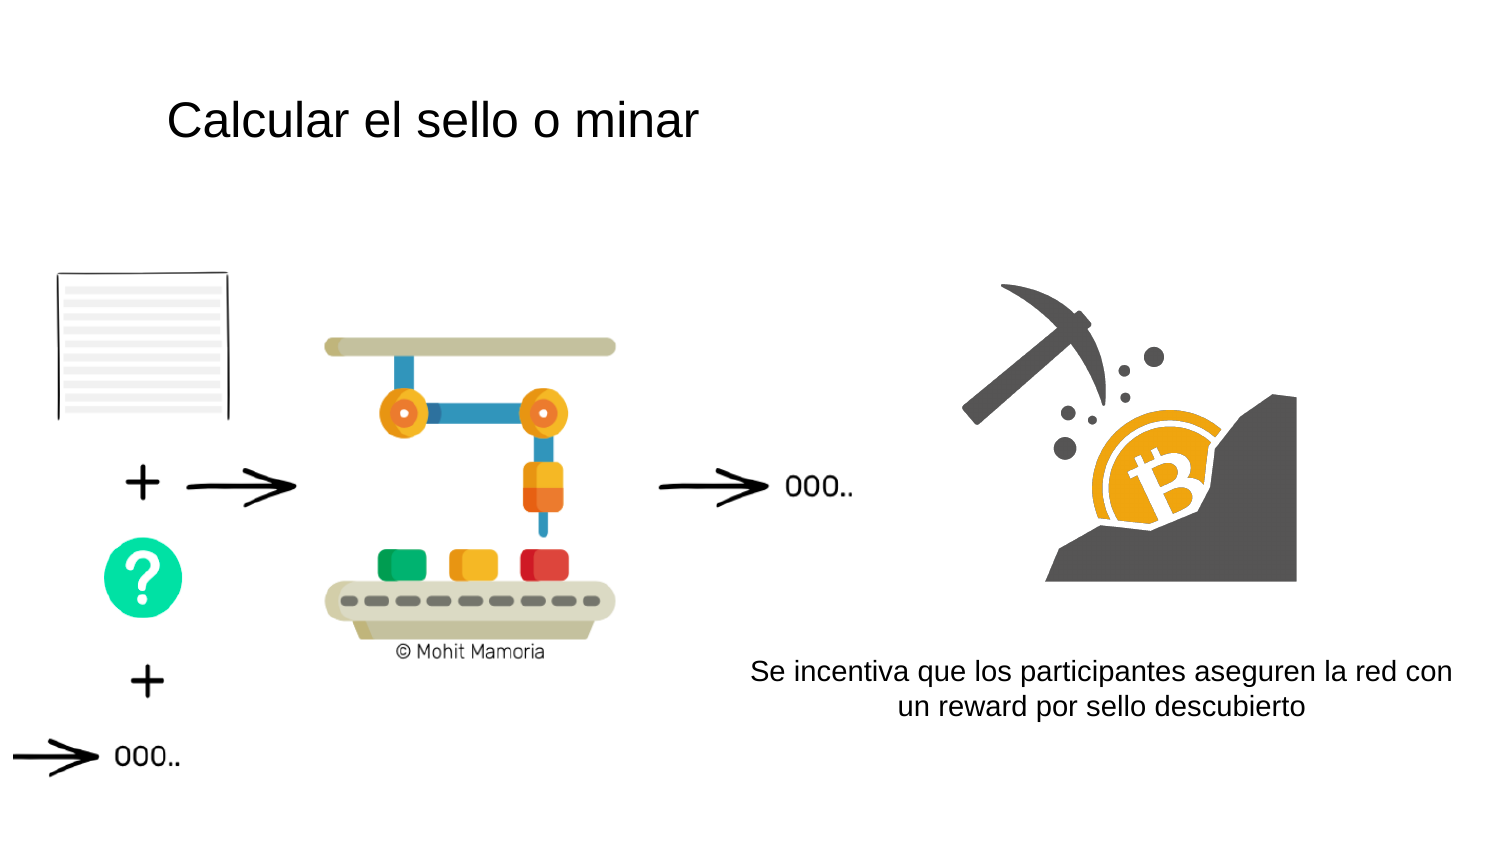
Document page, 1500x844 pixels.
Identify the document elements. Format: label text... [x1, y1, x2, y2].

picture [0, 251, 875, 808]
text_box Se incentiva que los participantes aseguren la red con un reward por sello descubierto [731, 637, 1473, 825]
text_box Calcular el sello o minar [151, 72, 1279, 227]
picture [945, 261, 1314, 603]
